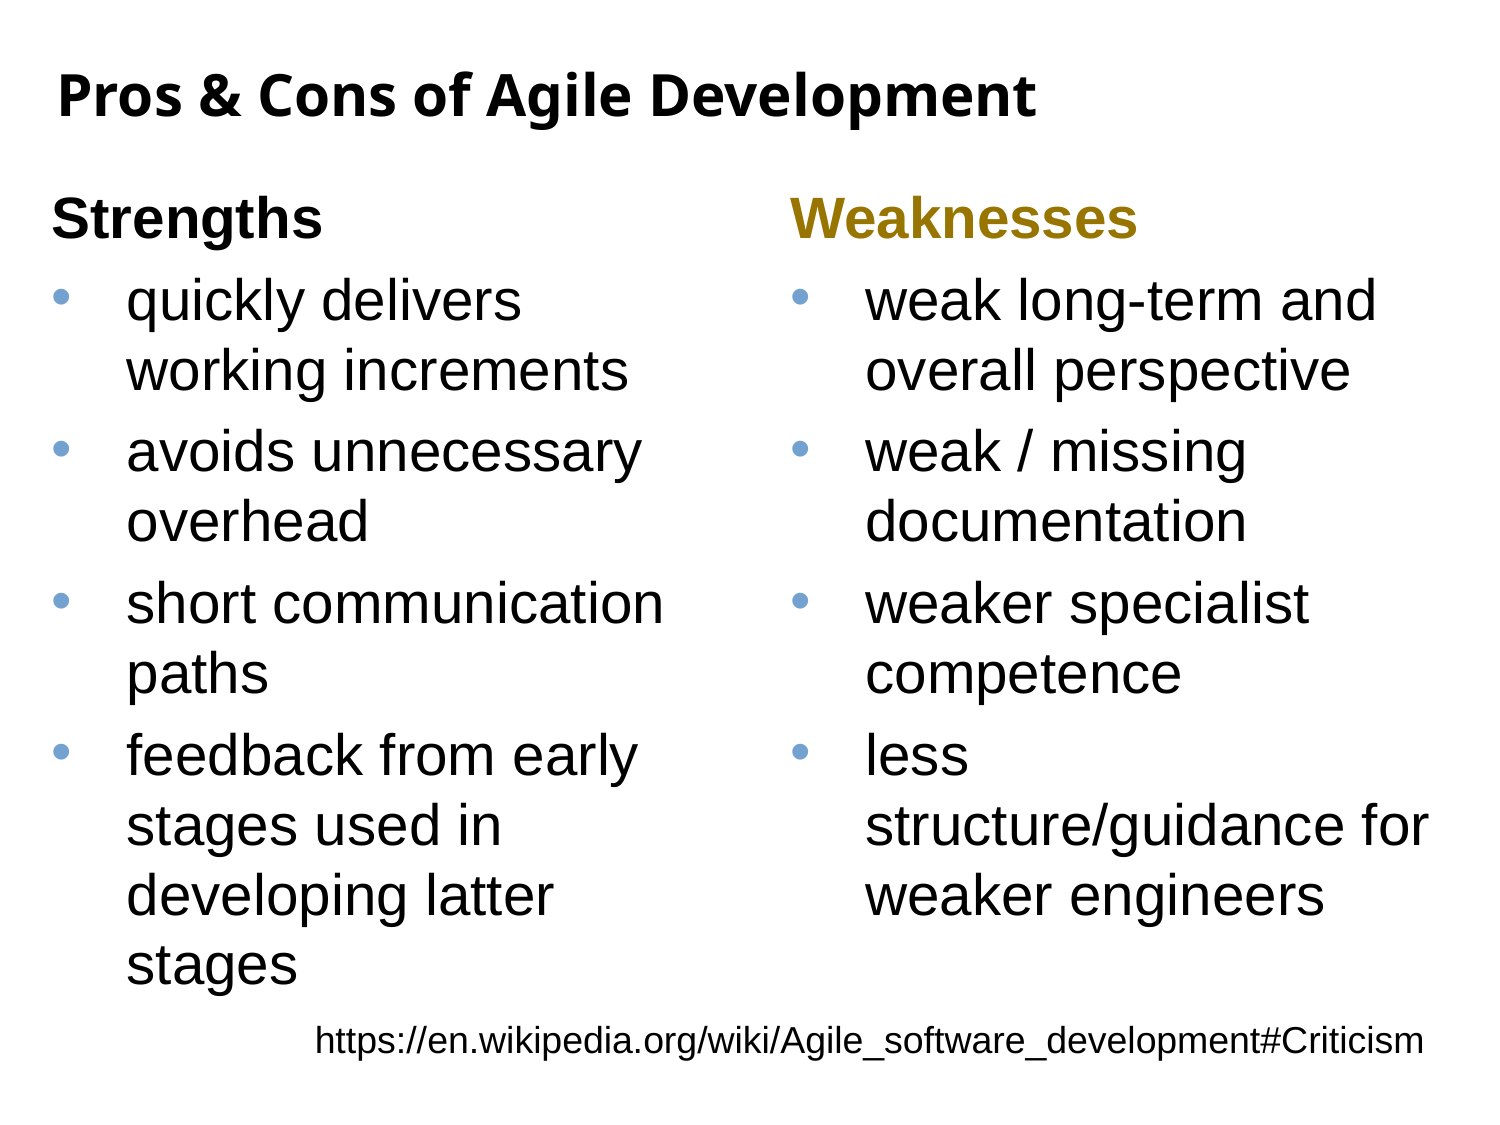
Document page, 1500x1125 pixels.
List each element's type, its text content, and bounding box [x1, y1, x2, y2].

list Weaknesses weak long-term and overall perspective weak / missing documentation weaker specialist competence less structure/guidance for weaker engineers [775, 172, 1466, 651]
title Pros & Cons of Agile Development [41, 0, 1355, 136]
text_box https://en.wikipedia.org/wiki/Agile_software_development#Criticism [300, 1012, 1443, 1070]
list Strengths quickly delivers working increments avoids unnecessary overhead short communication paths feedback from early stages used in developing latter stages [36, 172, 716, 651]
